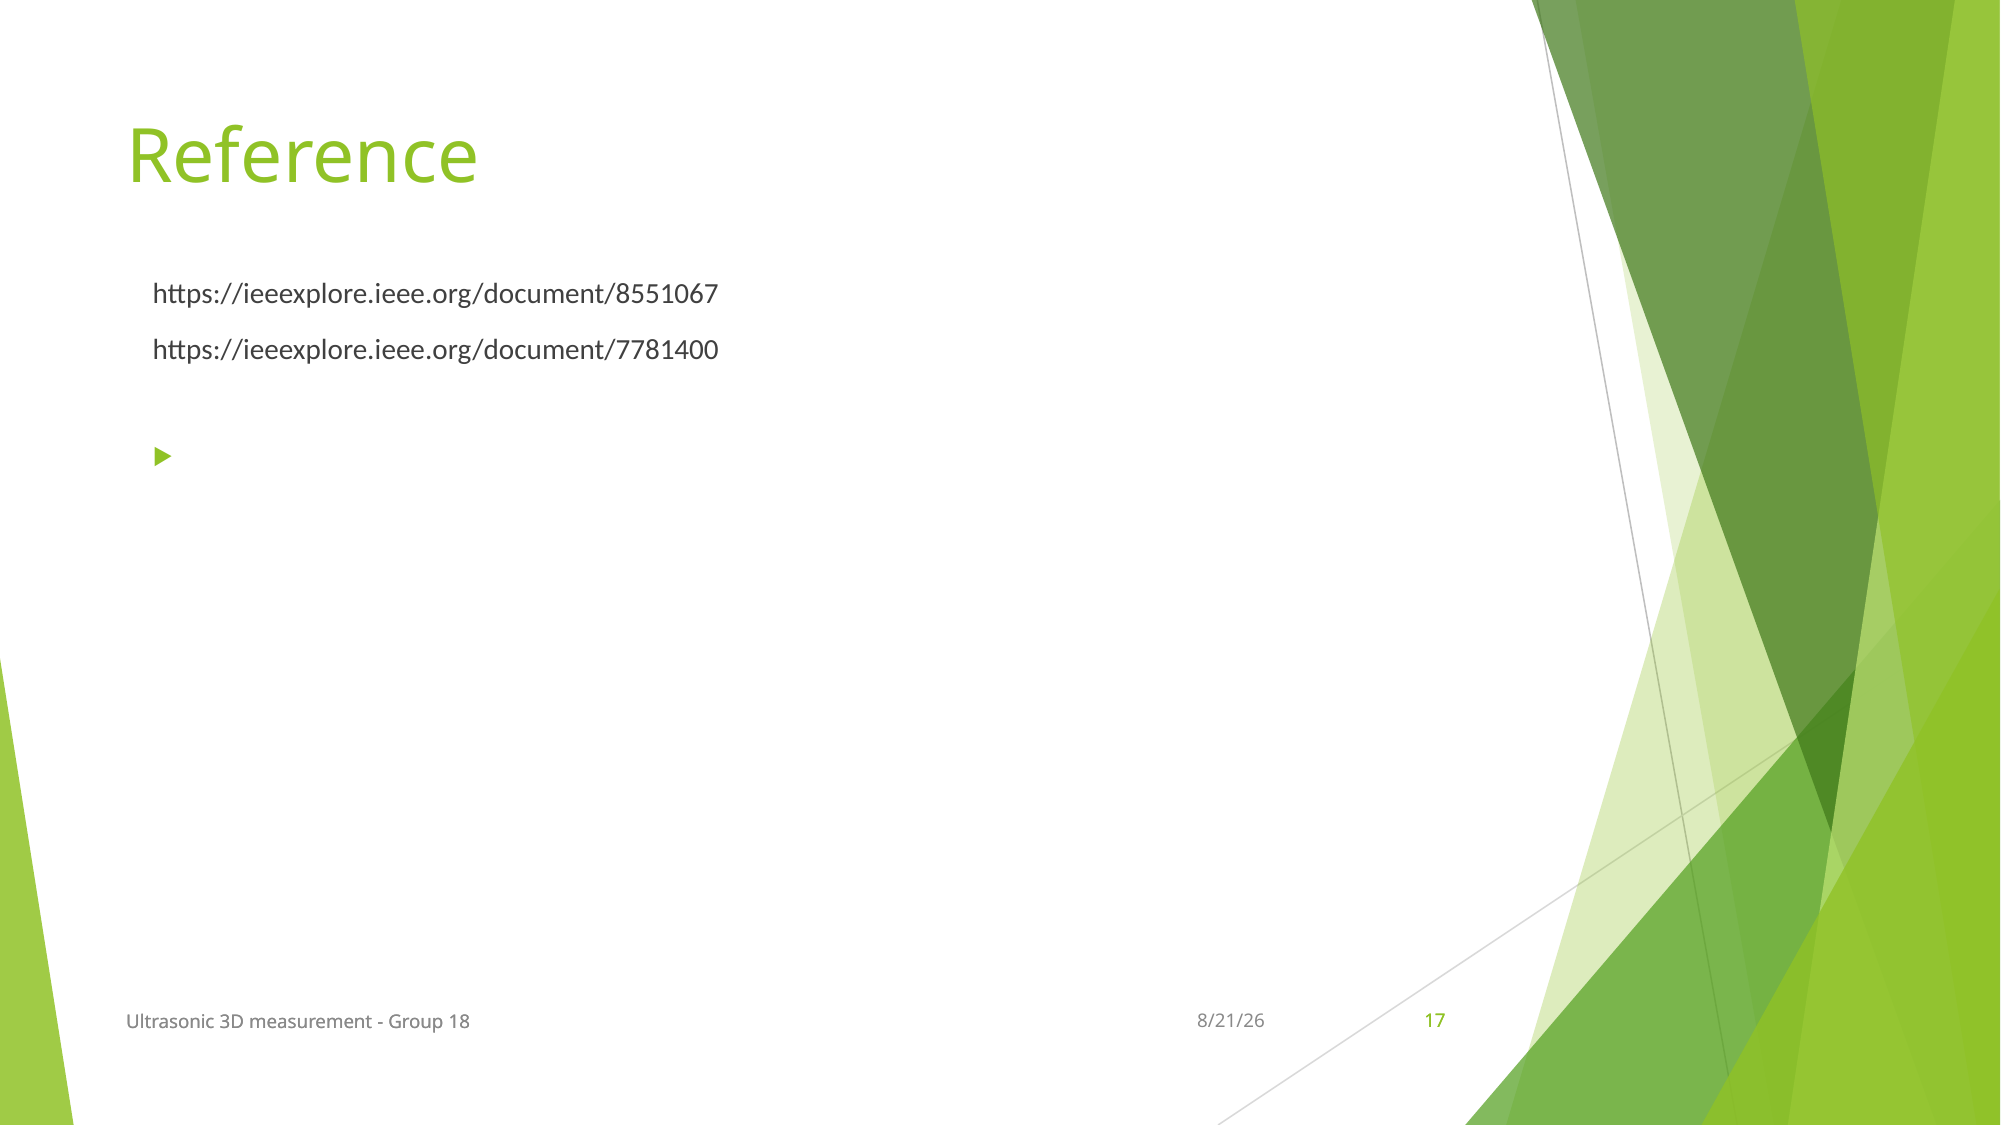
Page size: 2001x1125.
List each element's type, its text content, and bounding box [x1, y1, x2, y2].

text_box 2/5/2019 [1181, 991, 1332, 1051]
text_box Ultrasonic 3D measurement - Group 18 [111, 991, 1145, 1051]
text_box [1409, 991, 1522, 1051]
text_box Reference [111, 99, 1522, 317]
list https://ieeexplore.ieee.org/document/8551067 https://ieeexplore.ieee.org/document/7781400 [137, 267, 1548, 904]
